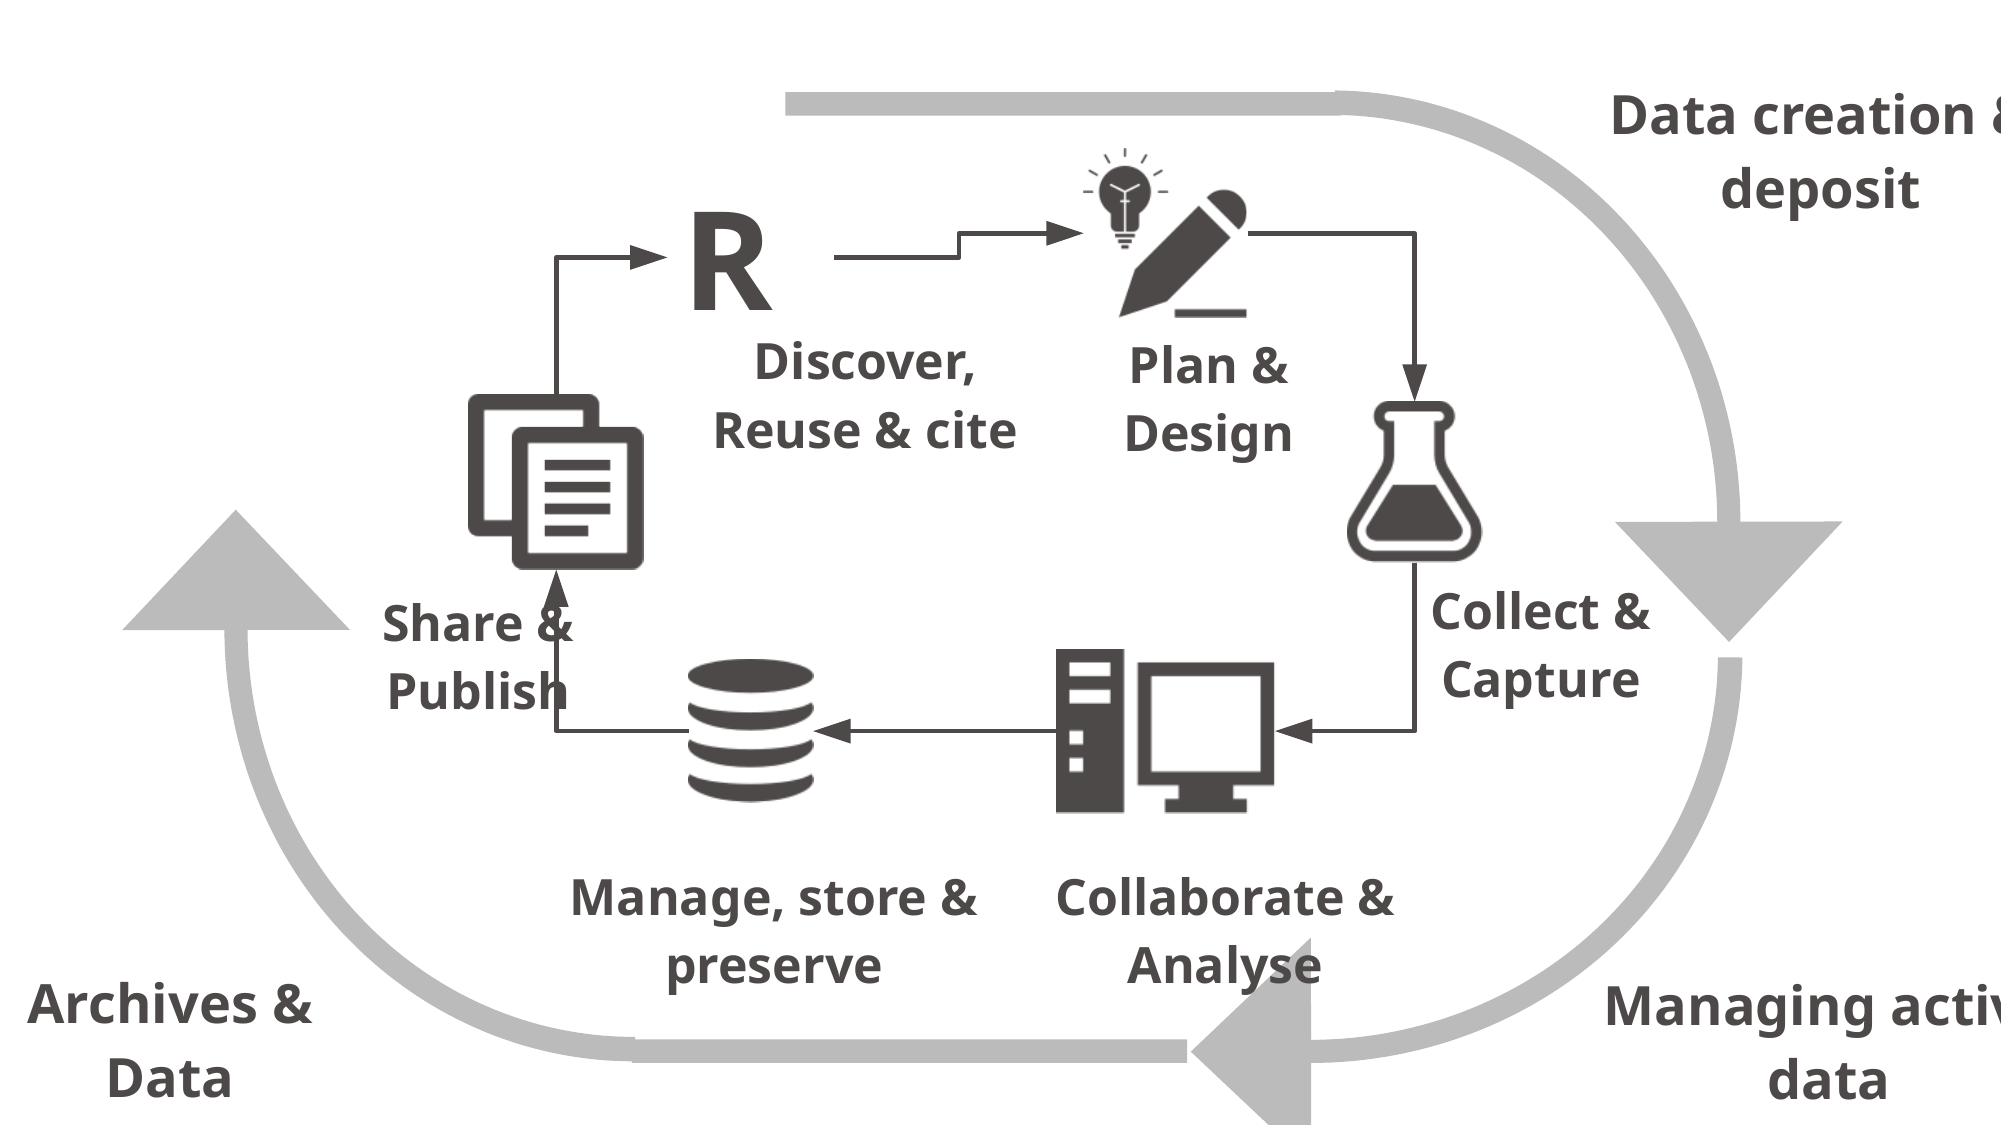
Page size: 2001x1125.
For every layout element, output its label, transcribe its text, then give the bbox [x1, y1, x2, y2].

text_box Collect & Capture [1417, 568, 1639, 684]
text_box Discover, Reuse & cite [697, 318, 993, 434]
text_box R [667, 156, 835, 311]
text_box Managing active data [1588, 960, 2001, 1084]
text_box Data creation & deposit [1594, 68, 1991, 193]
text_box Share & Publish [367, 580, 554, 696]
picture [688, 659, 814, 803]
text_box [785, 90, 1843, 642]
text_box Plan & Design [1108, 322, 1288, 438]
picture [1083, 148, 1248, 318]
text_box Share & Publish [559, 607, 568, 696]
text_box Archives & Data repositories [0, 958, 426, 1086]
text_box [426, 972, 1188, 1063]
text_box Manage, store & preserve [555, 854, 941, 970]
picture [1056, 649, 1276, 814]
text_box [1190, 657, 1743, 1125]
picture [1347, 401, 1483, 563]
text_box [122, 509, 406, 958]
text_box [1303, 971, 1311, 978]
picture [468, 394, 644, 570]
text_box Collaborate & Analyse [1040, 854, 1546, 970]
